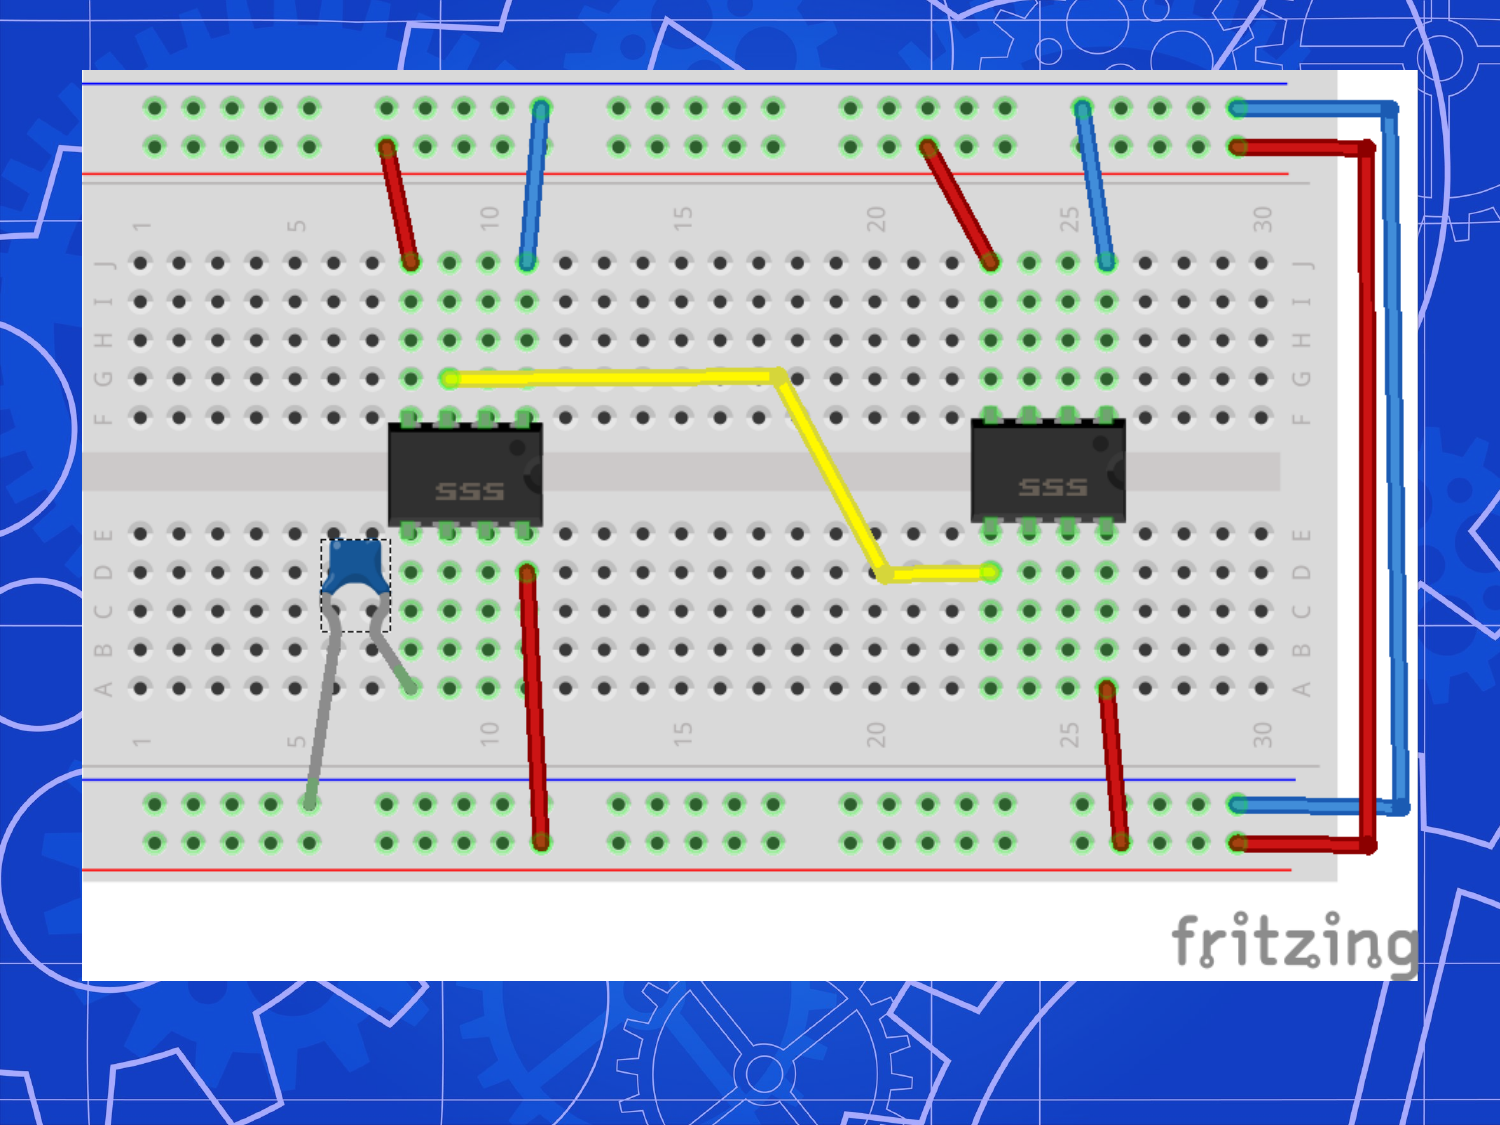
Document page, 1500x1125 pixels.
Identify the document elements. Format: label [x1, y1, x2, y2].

picture [82, 70, 1424, 981]
